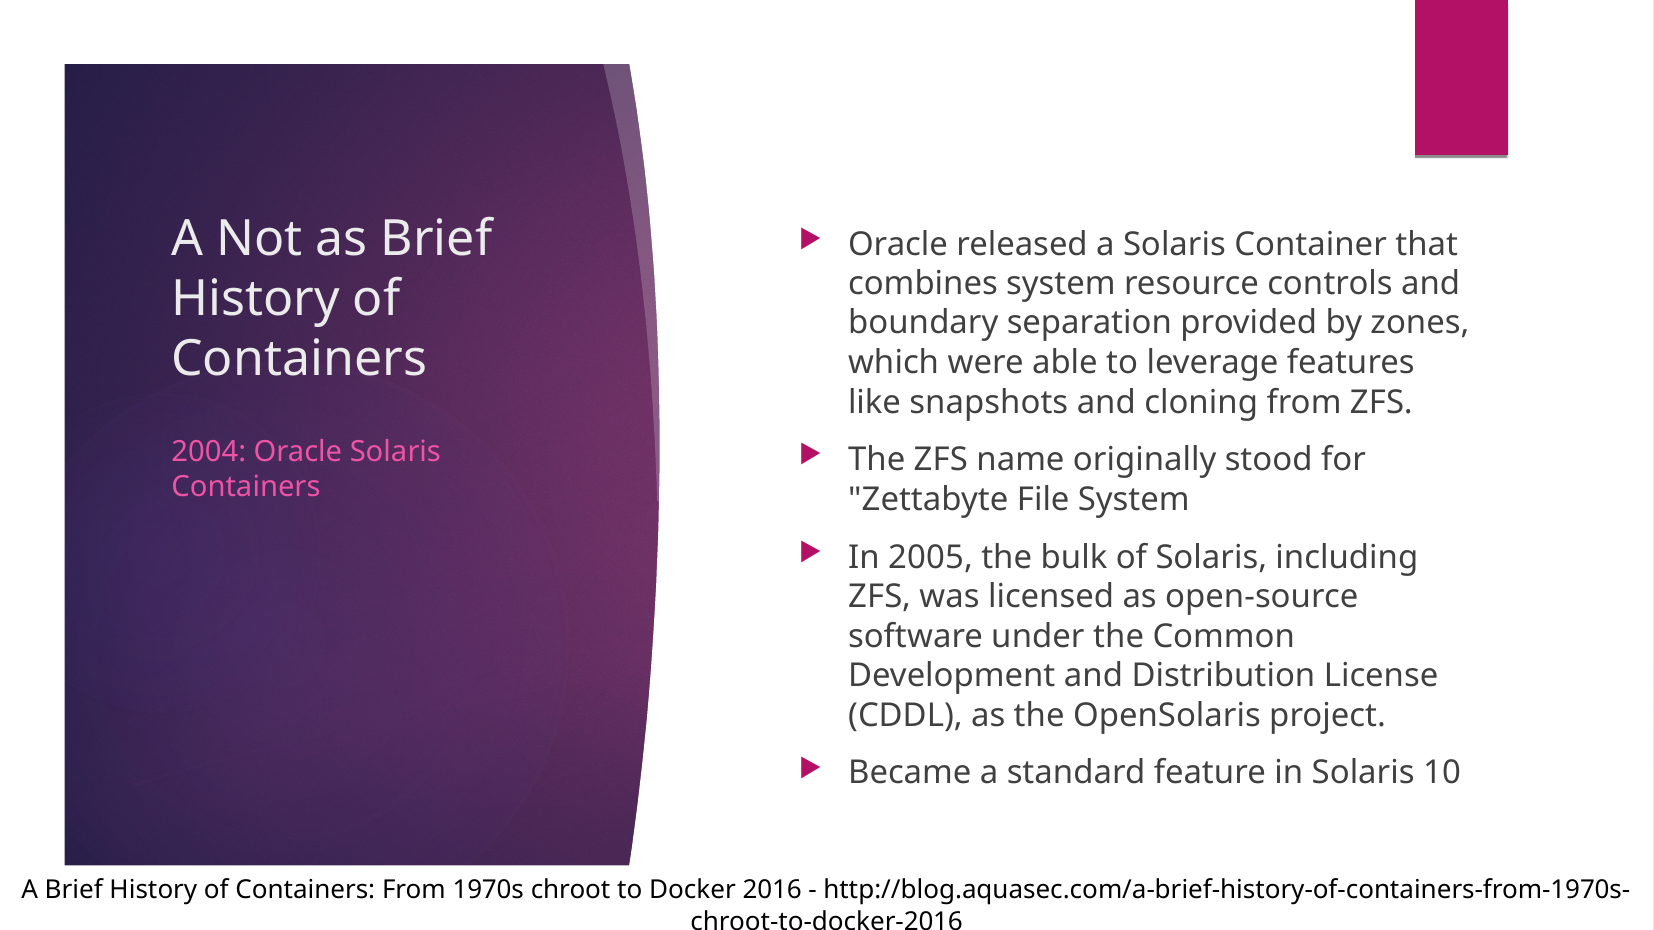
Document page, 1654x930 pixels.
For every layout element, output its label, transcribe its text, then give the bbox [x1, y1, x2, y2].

text_box A Brief History of Containers: From 1970s chroot to Docker 2016 - http://blog.aquasec.com/a-brief-history-of-containers-from-1970s-chroot-to-docker-2016 [0, 865, 1653, 930]
picture [65, 64, 658, 865]
list Oracle released a Solaris Container that combines system resource controls and boundary separation provided by zones, which were able to leverage features like snapshots and cloning from ZFS. The ZFS name originally stood for "Zettabyte File System In 2005, the bulk of Solaris, including ZFS, was licensed as open-source software under the Common Development and Distribution License (CDDL), as the OpenSolaris project. Became a standard feature in Solaris 10 [783, 196, 1488, 817]
list 2004: Oracle Solaris Containers [156, 424, 536, 817]
title A Not as Brief History of Containers [156, 175, 536, 393]
